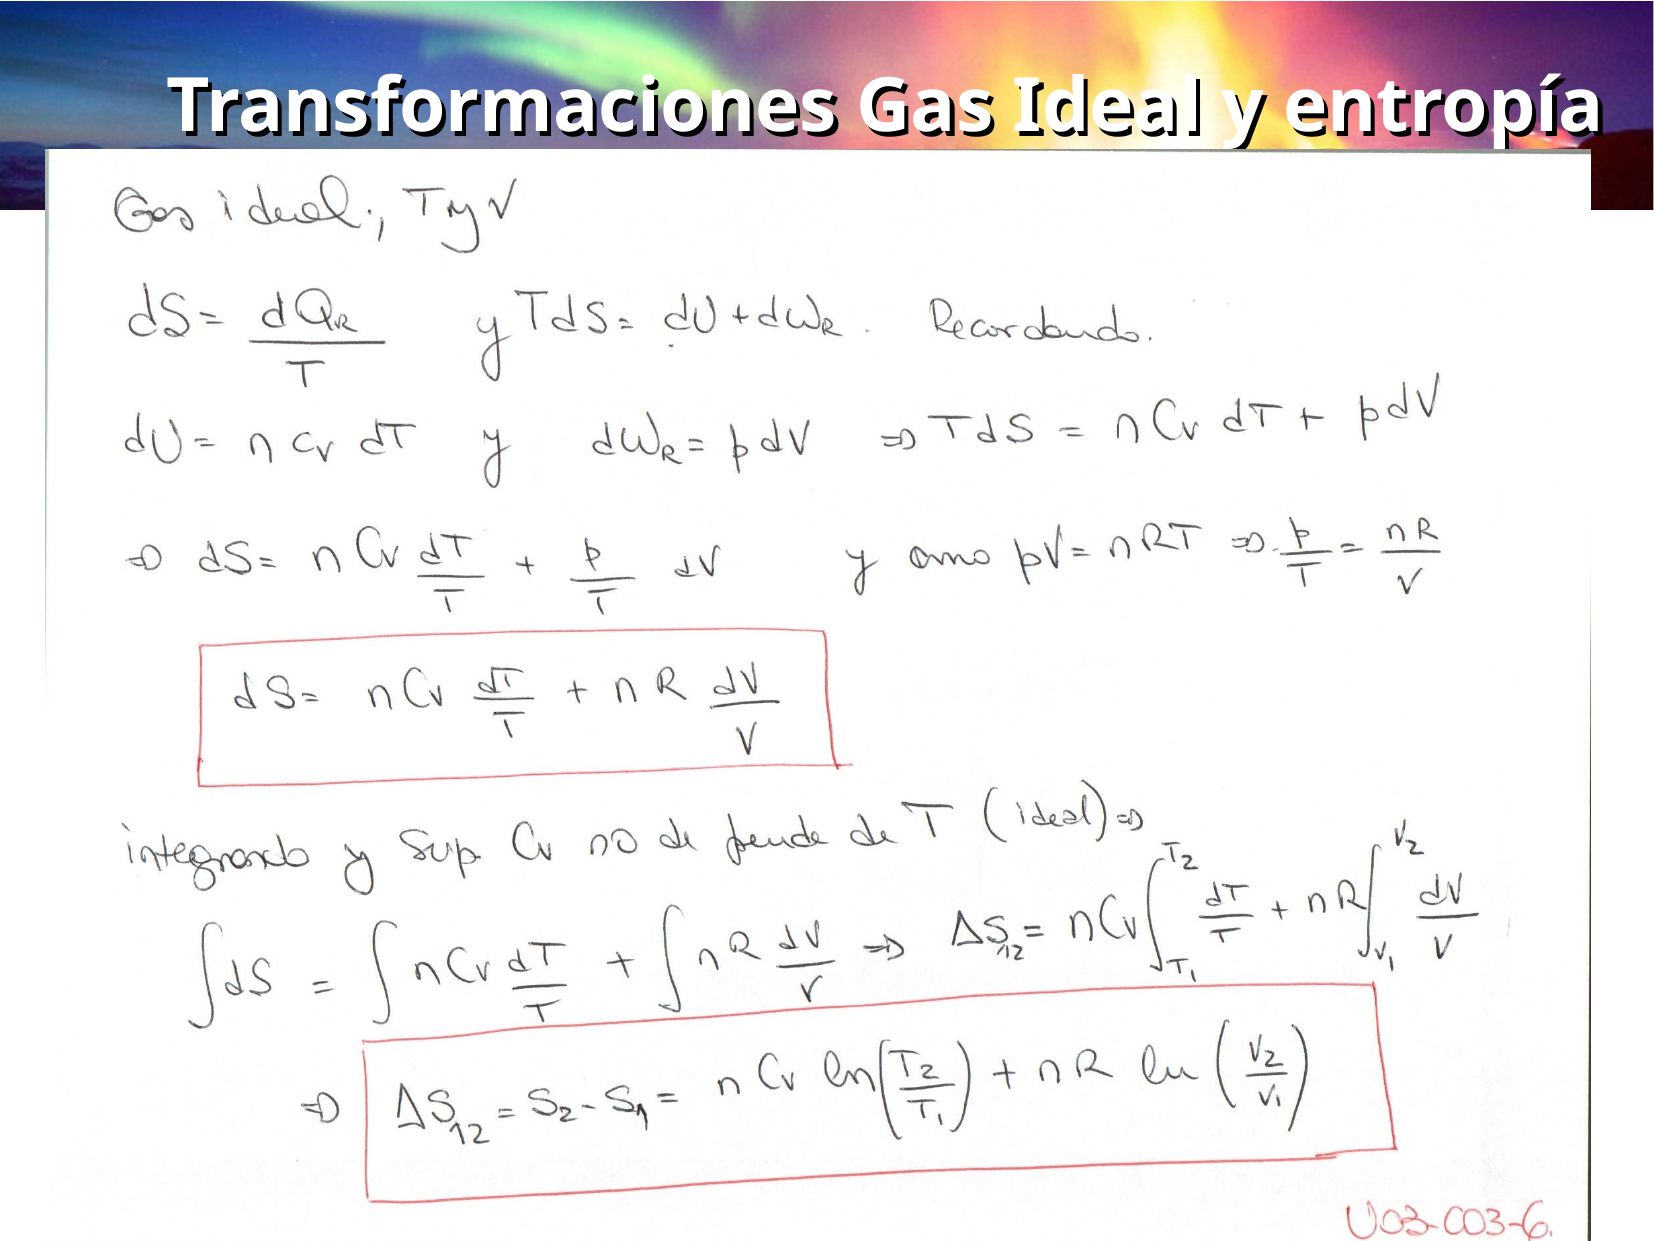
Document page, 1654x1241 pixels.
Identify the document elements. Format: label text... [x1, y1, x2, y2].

picture [0, 1, 1654, 1241]
title Transformaciones Gas Ideal y entropía [45, 15, 1606, 191]
